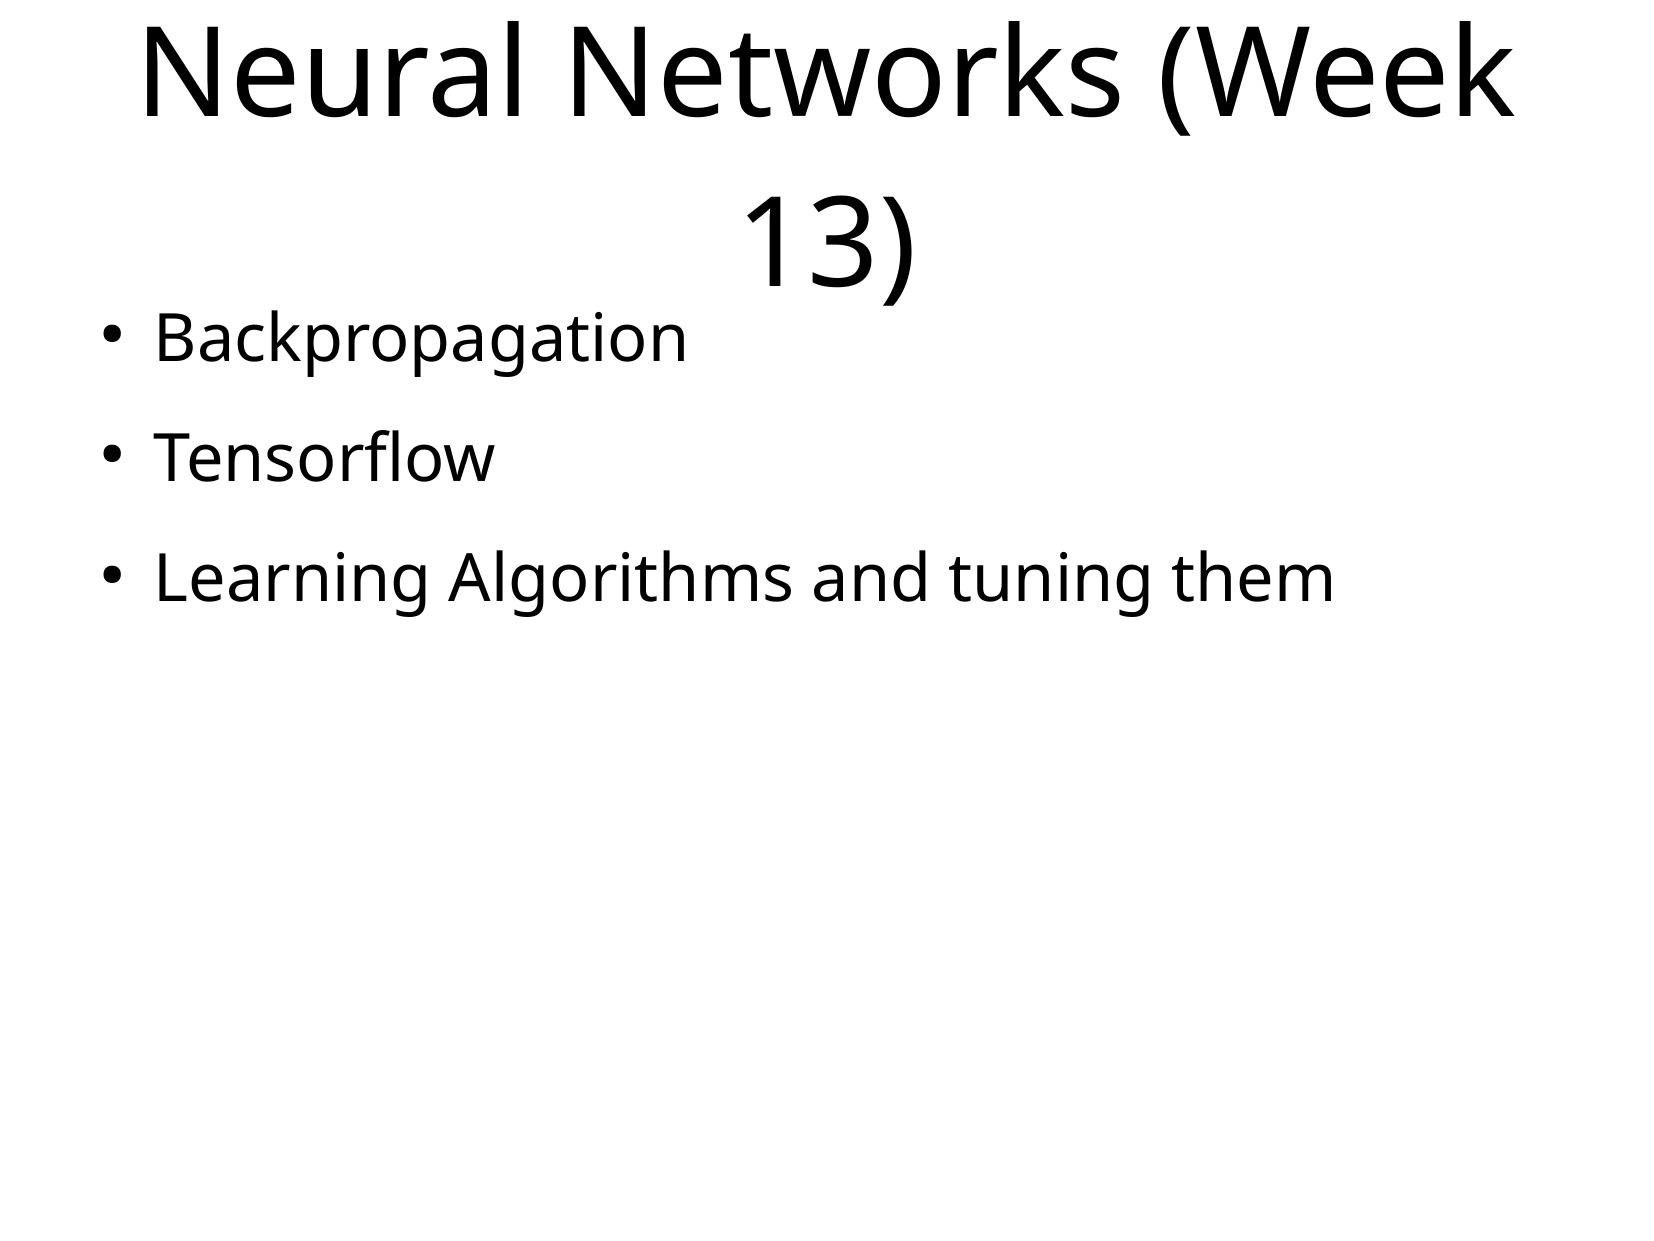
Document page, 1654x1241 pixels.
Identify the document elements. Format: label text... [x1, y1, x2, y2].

title Neural Networks (Week 13) [82, 49, 1571, 257]
list Backpropagation Tensorflow Learning Algorithms and tuning them [82, 290, 1571, 1010]
